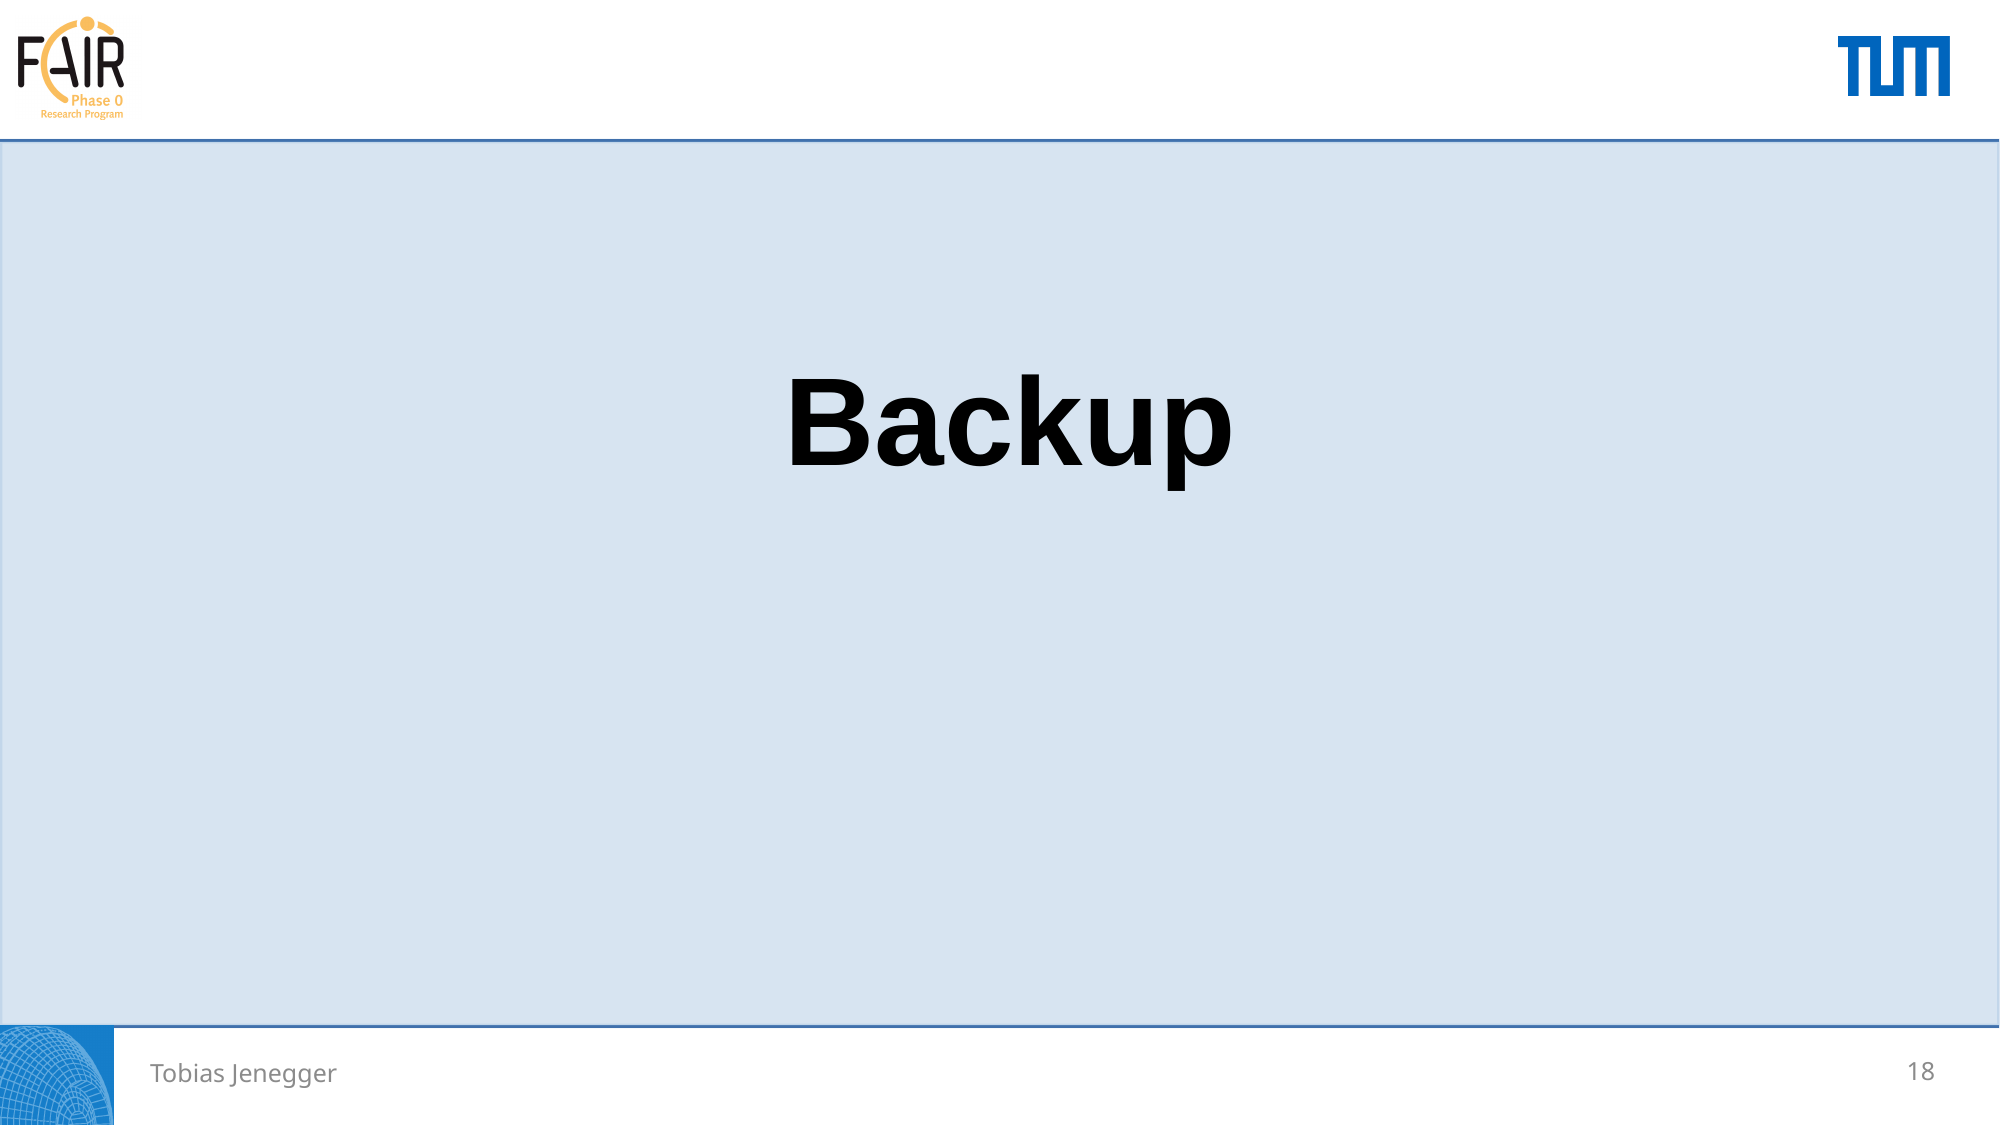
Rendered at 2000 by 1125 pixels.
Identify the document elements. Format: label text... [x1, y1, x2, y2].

text_box Backup [210, 345, 1846, 500]
picture [1838, 36, 1950, 96]
picture [0, 1025, 114, 1125]
picture [15, 15, 142, 120]
